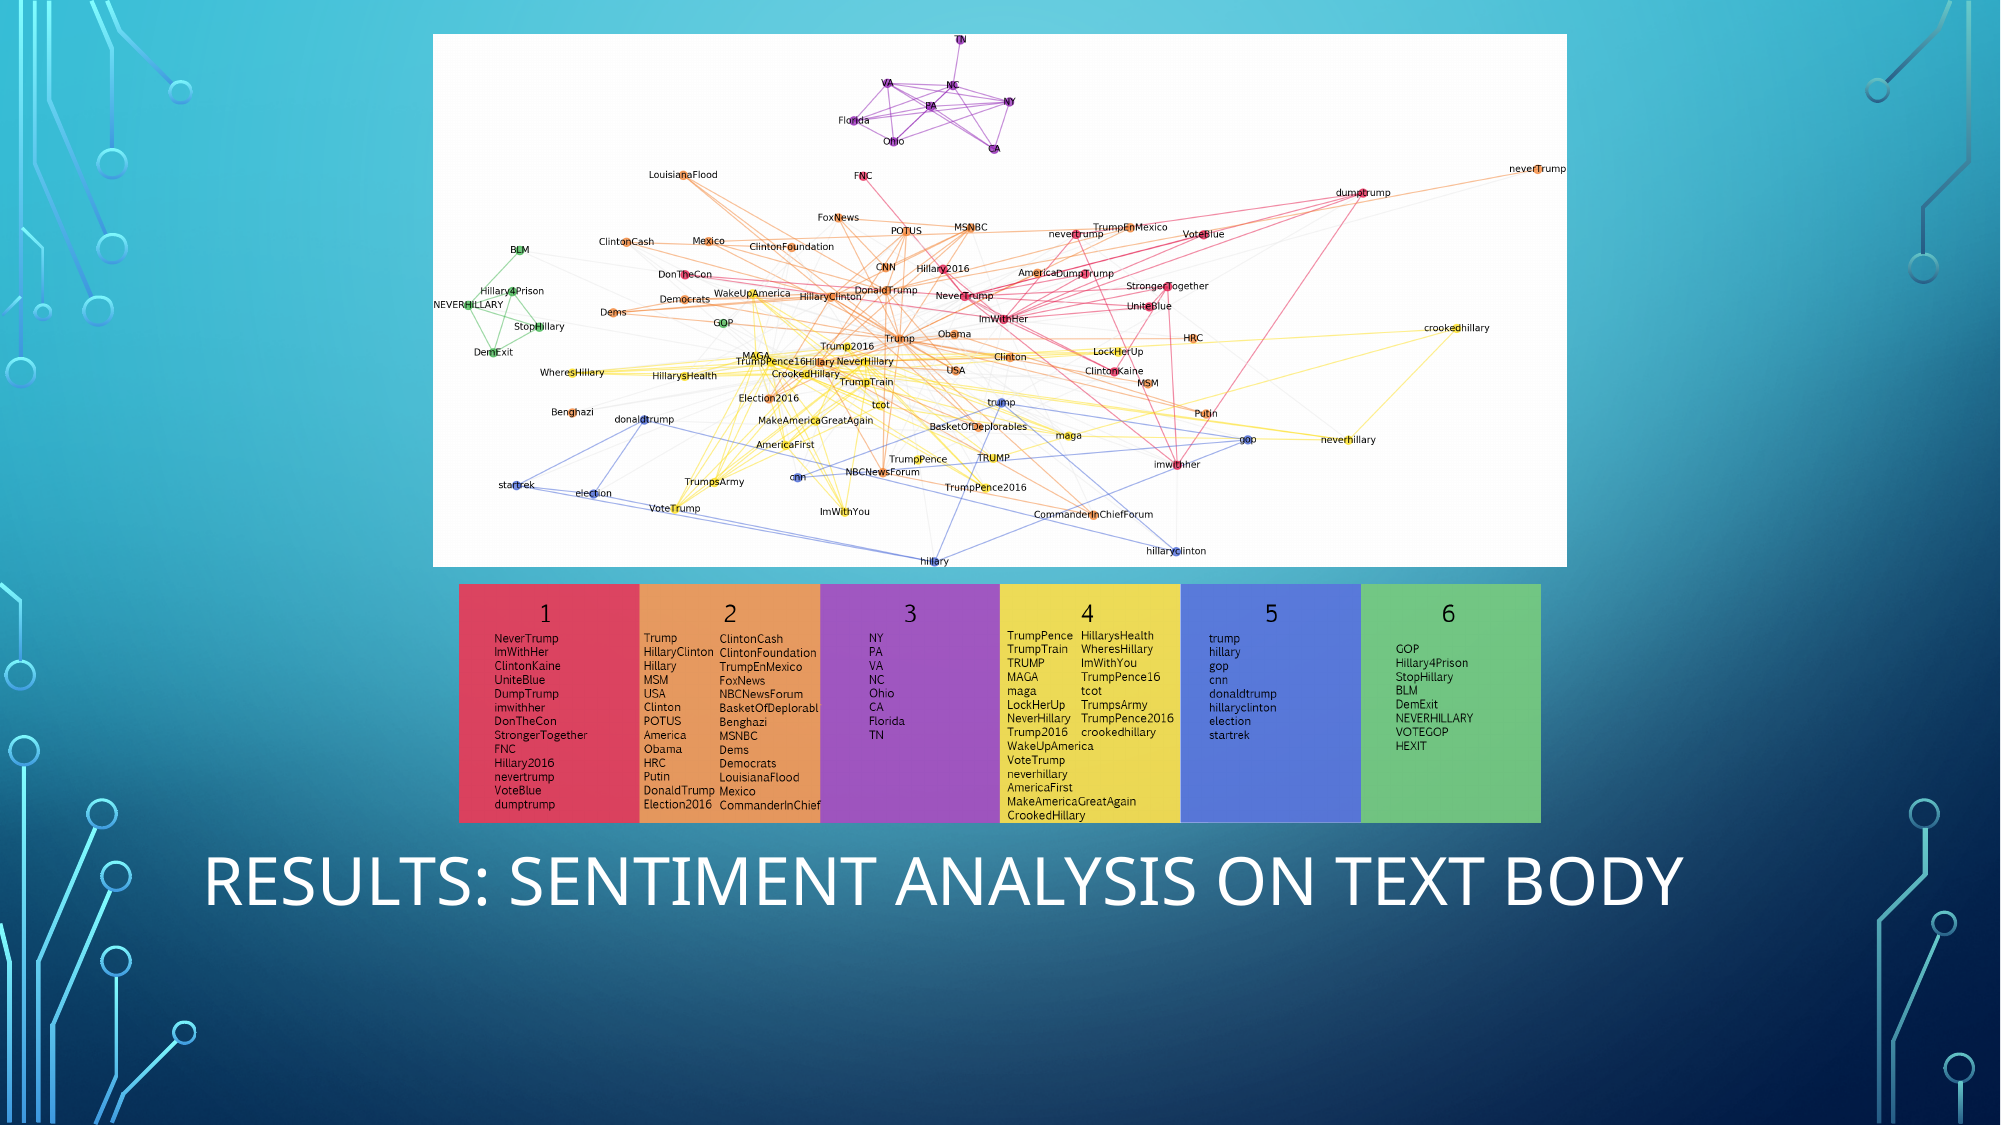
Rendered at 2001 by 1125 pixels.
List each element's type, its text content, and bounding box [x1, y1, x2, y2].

picture [433, 35, 1567, 567]
list Results: sentiment analysis on text body [187, 840, 1814, 953]
picture [459, 584, 1541, 823]
